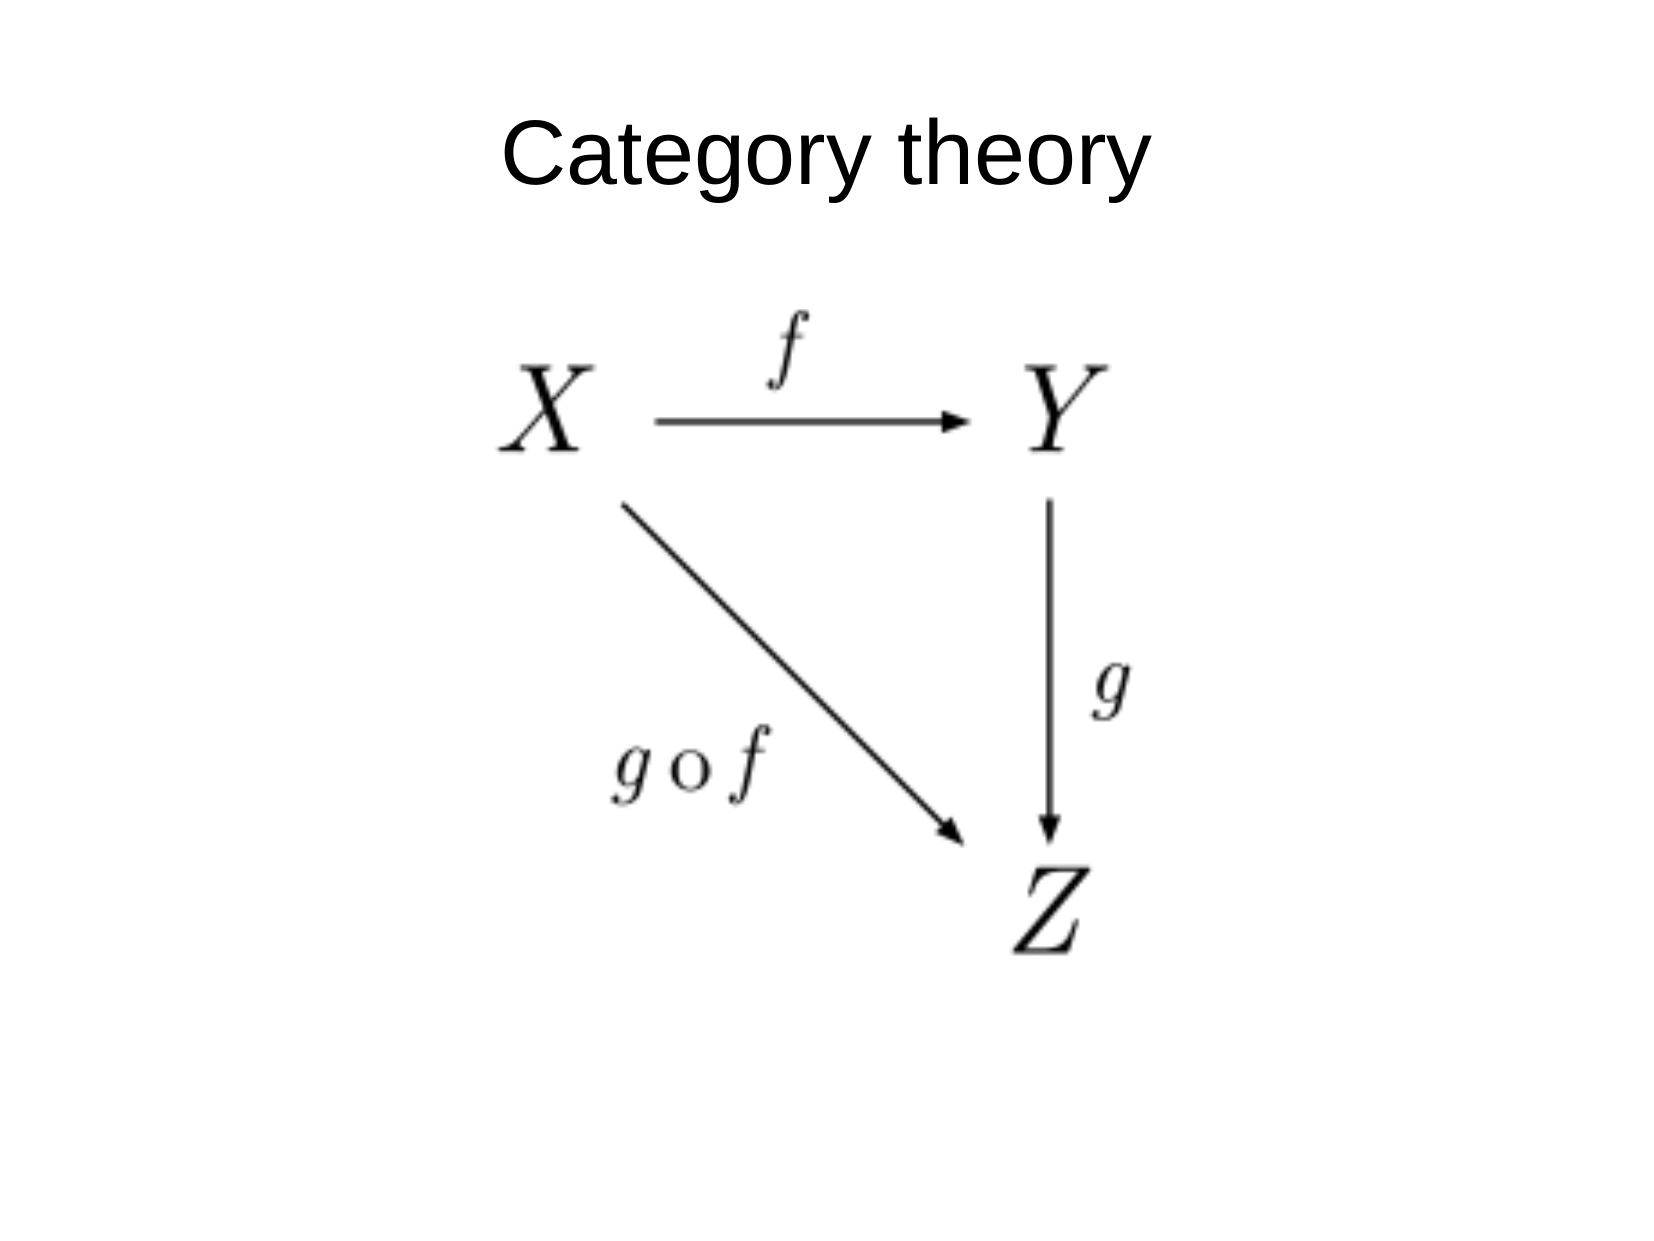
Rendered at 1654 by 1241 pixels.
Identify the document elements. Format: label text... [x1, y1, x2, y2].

picture [450, 290, 1170, 1010]
title Category theory [82, 49, 1571, 257]
